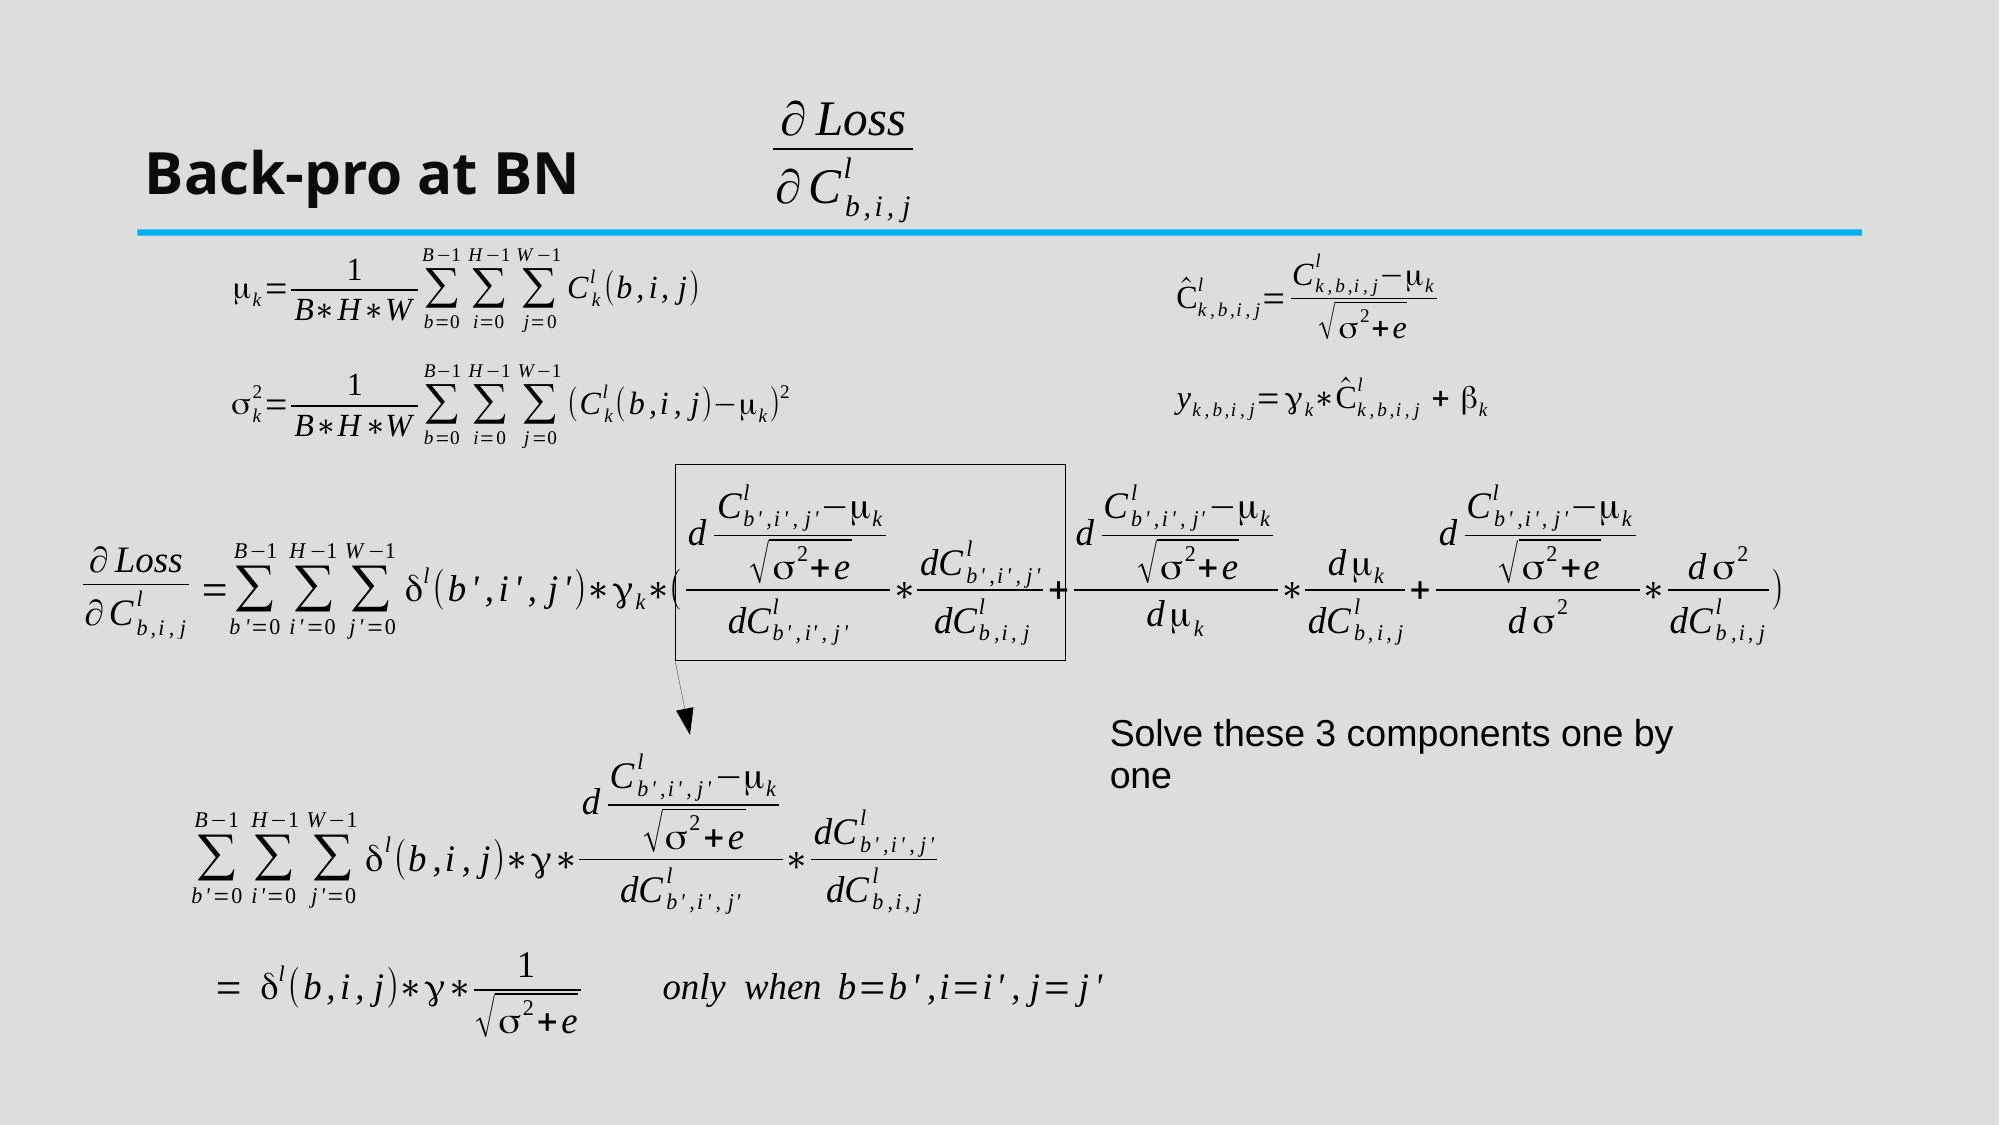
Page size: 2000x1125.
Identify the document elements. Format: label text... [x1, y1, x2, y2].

chart [1170, 250, 1444, 346]
chart [200, 945, 1111, 1043]
chart [1166, 374, 1495, 421]
chart [676, 479, 1065, 646]
title Back-pro at BN [137, 108, 1863, 233]
chart [224, 360, 796, 448]
chart [75, 479, 675, 646]
text_box Solve these 3 components one by one [1095, 705, 1741, 804]
chart [765, 90, 922, 223]
chart [1066, 479, 1790, 646]
chart [185, 749, 946, 916]
chart [226, 244, 706, 333]
